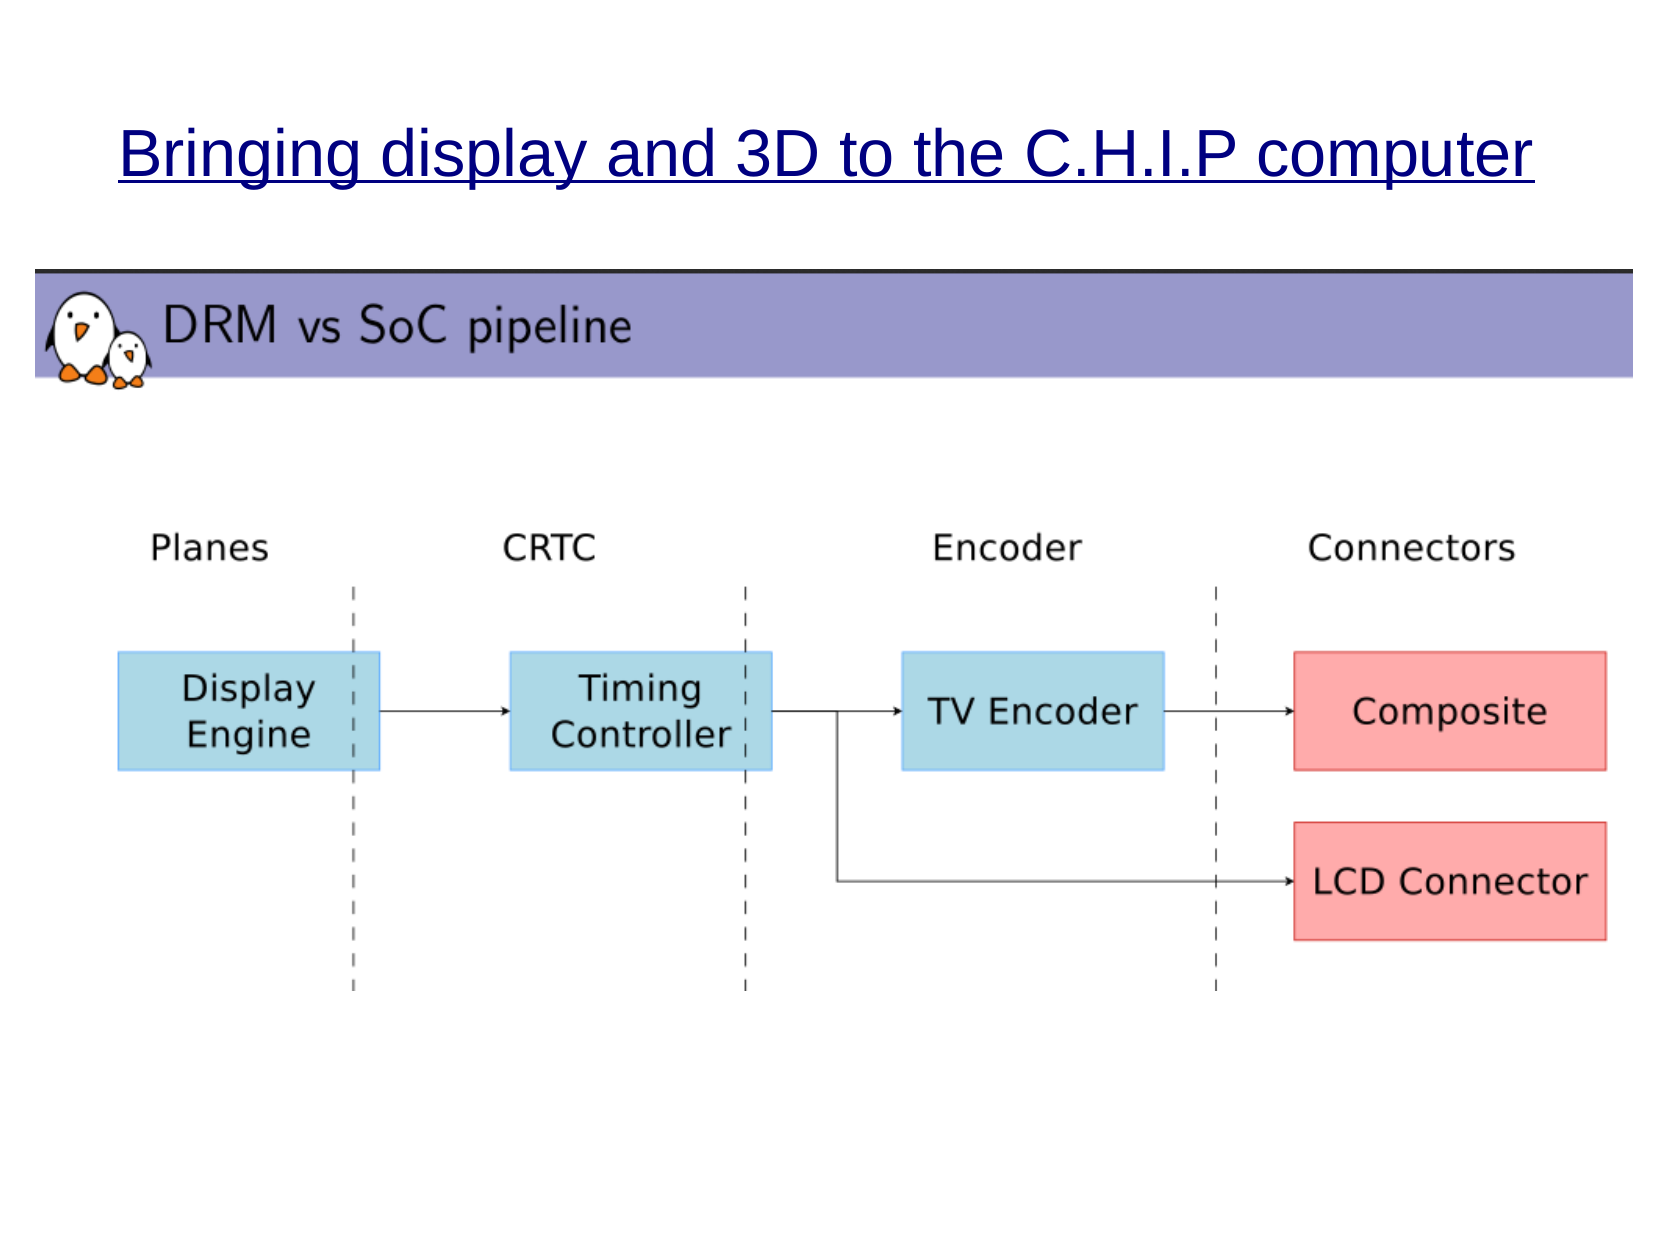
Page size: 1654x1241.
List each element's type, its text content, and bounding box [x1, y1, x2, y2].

picture [35, 269, 1633, 991]
title Bringing display and 3D to the C.H.I.P computer [82, 49, 1571, 257]
